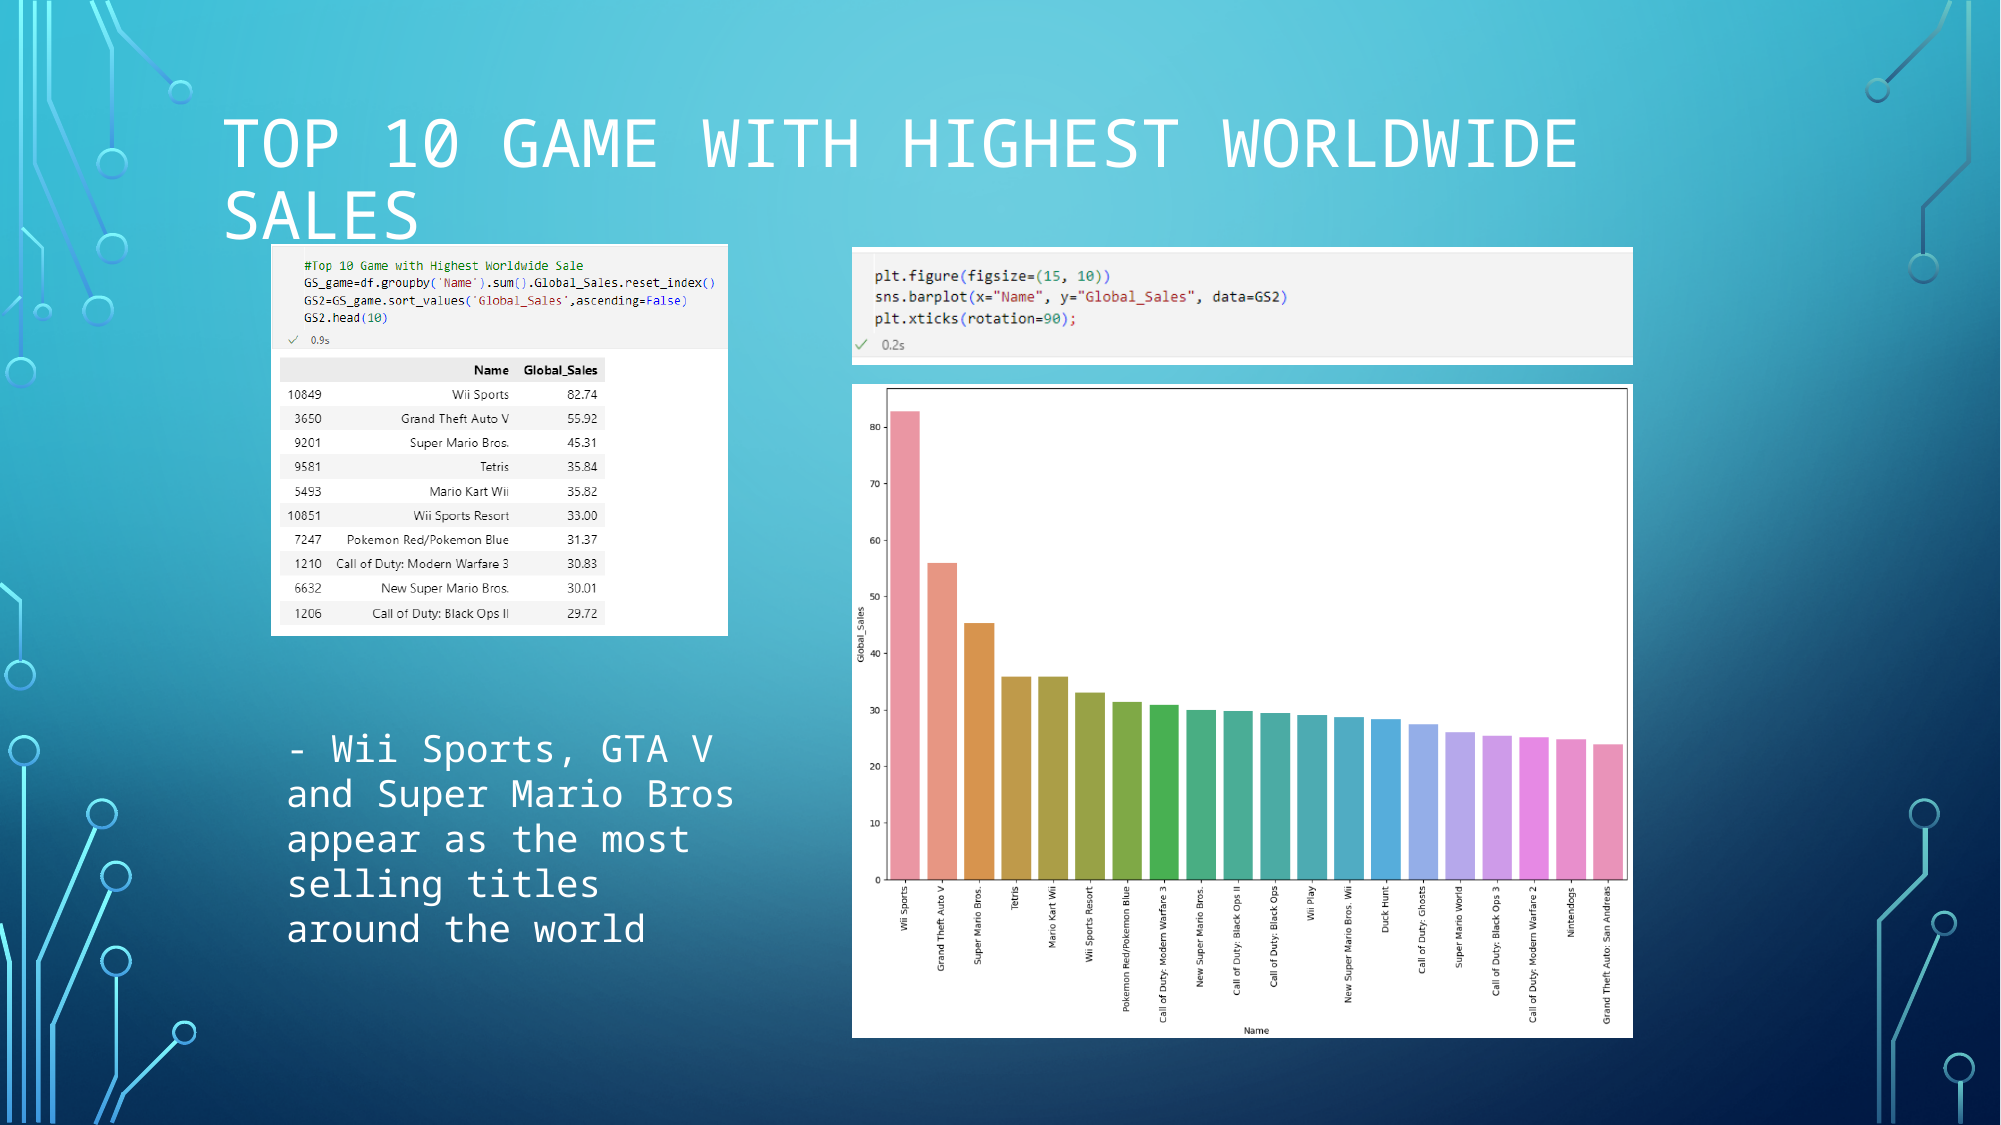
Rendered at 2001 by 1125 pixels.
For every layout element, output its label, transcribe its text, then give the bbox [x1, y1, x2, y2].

picture [852, 247, 1633, 365]
text_box - Wii Sports, GTA V and Super Mario Bros appear as the most selling titles around the world [271, 716, 767, 960]
title Top 10 Game with Highest Worldwide Sales [206, 100, 1832, 344]
picture [852, 384, 1633, 1038]
picture [271, 245, 728, 636]
